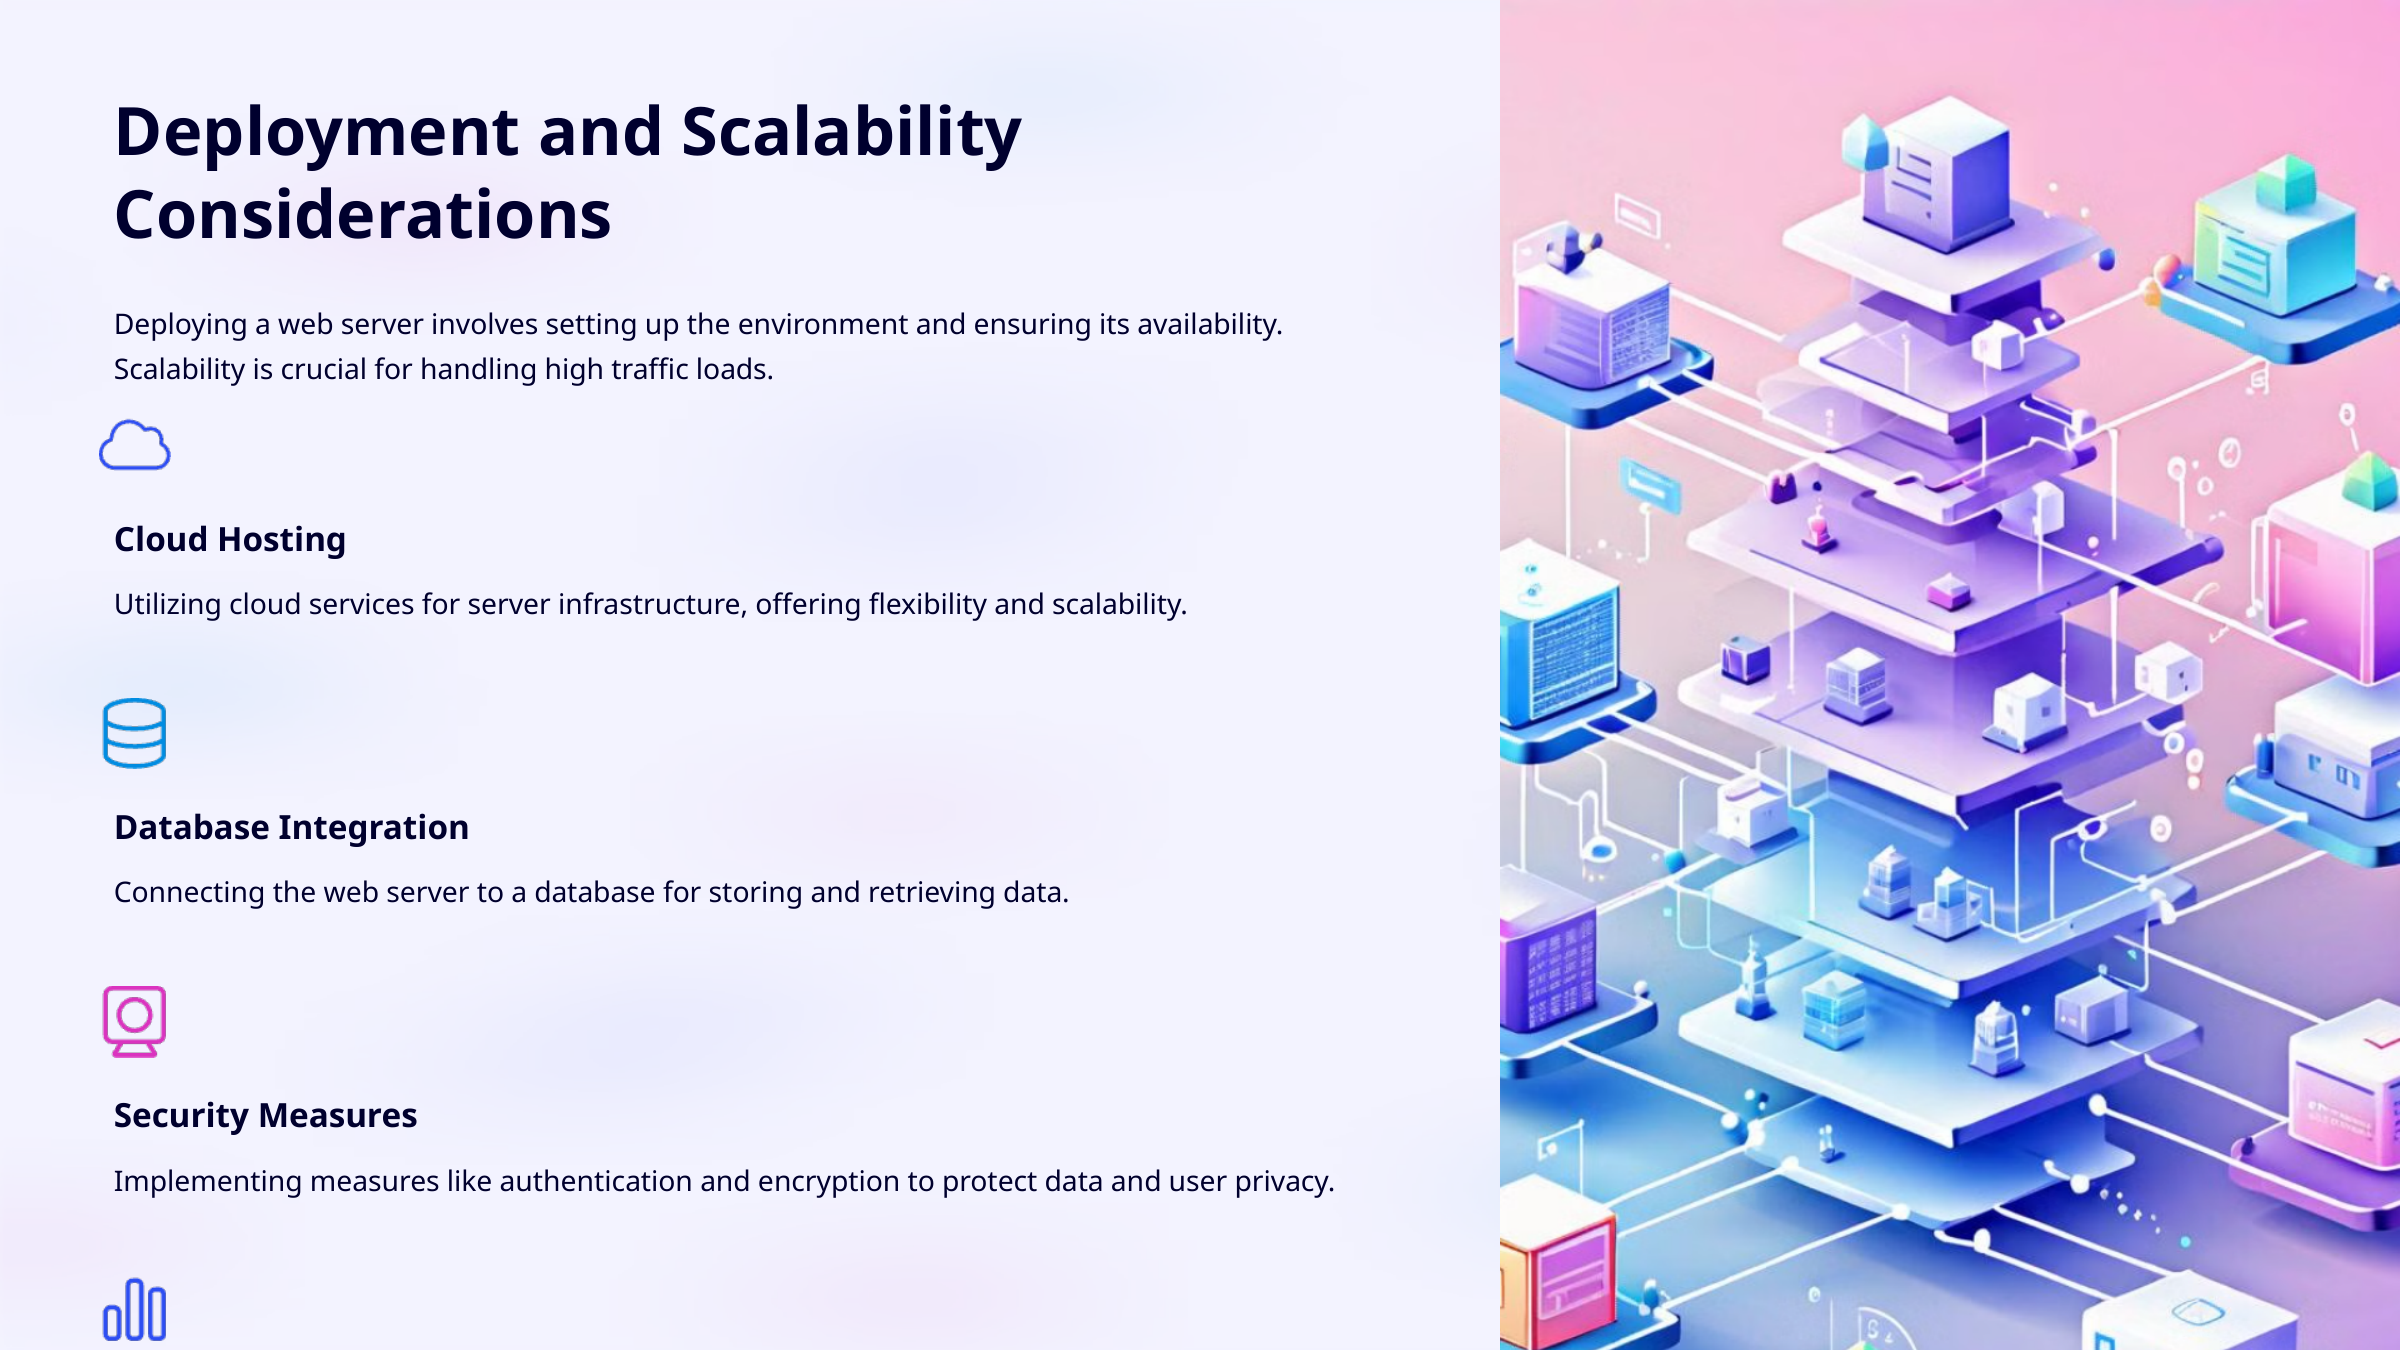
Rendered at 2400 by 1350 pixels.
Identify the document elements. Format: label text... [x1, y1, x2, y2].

text_box Utilizing cloud services for server infrastructure, offering flexibility and scalability. [99, 567, 1401, 613]
picture [99, 986, 171, 1058]
picture [99, 409, 171, 481]
text_box [0, 0, 1500, 1350]
picture [99, 1274, 171, 1346]
text_box Deploying a web server involves setting up the environment and ensuring its availability. Scalability is crucial for handling high traffic loads. [99, 287, 1401, 378]
picture [99, 698, 171, 769]
text_box Cloud Hosting [99, 508, 433, 551]
text_box Security Measures [99, 1085, 433, 1128]
text_box Implementing measures like authentication and encryption to protect data and user privacy. [99, 1144, 1401, 1190]
text_box Connecting the web server to a database for storing and retrieving data. [99, 855, 1401, 902]
text_box Deployment and Scalability Considerations [99, 77, 1401, 245]
text_box Database Integration [99, 797, 433, 839]
picture [1500, 0, 2400, 1350]
